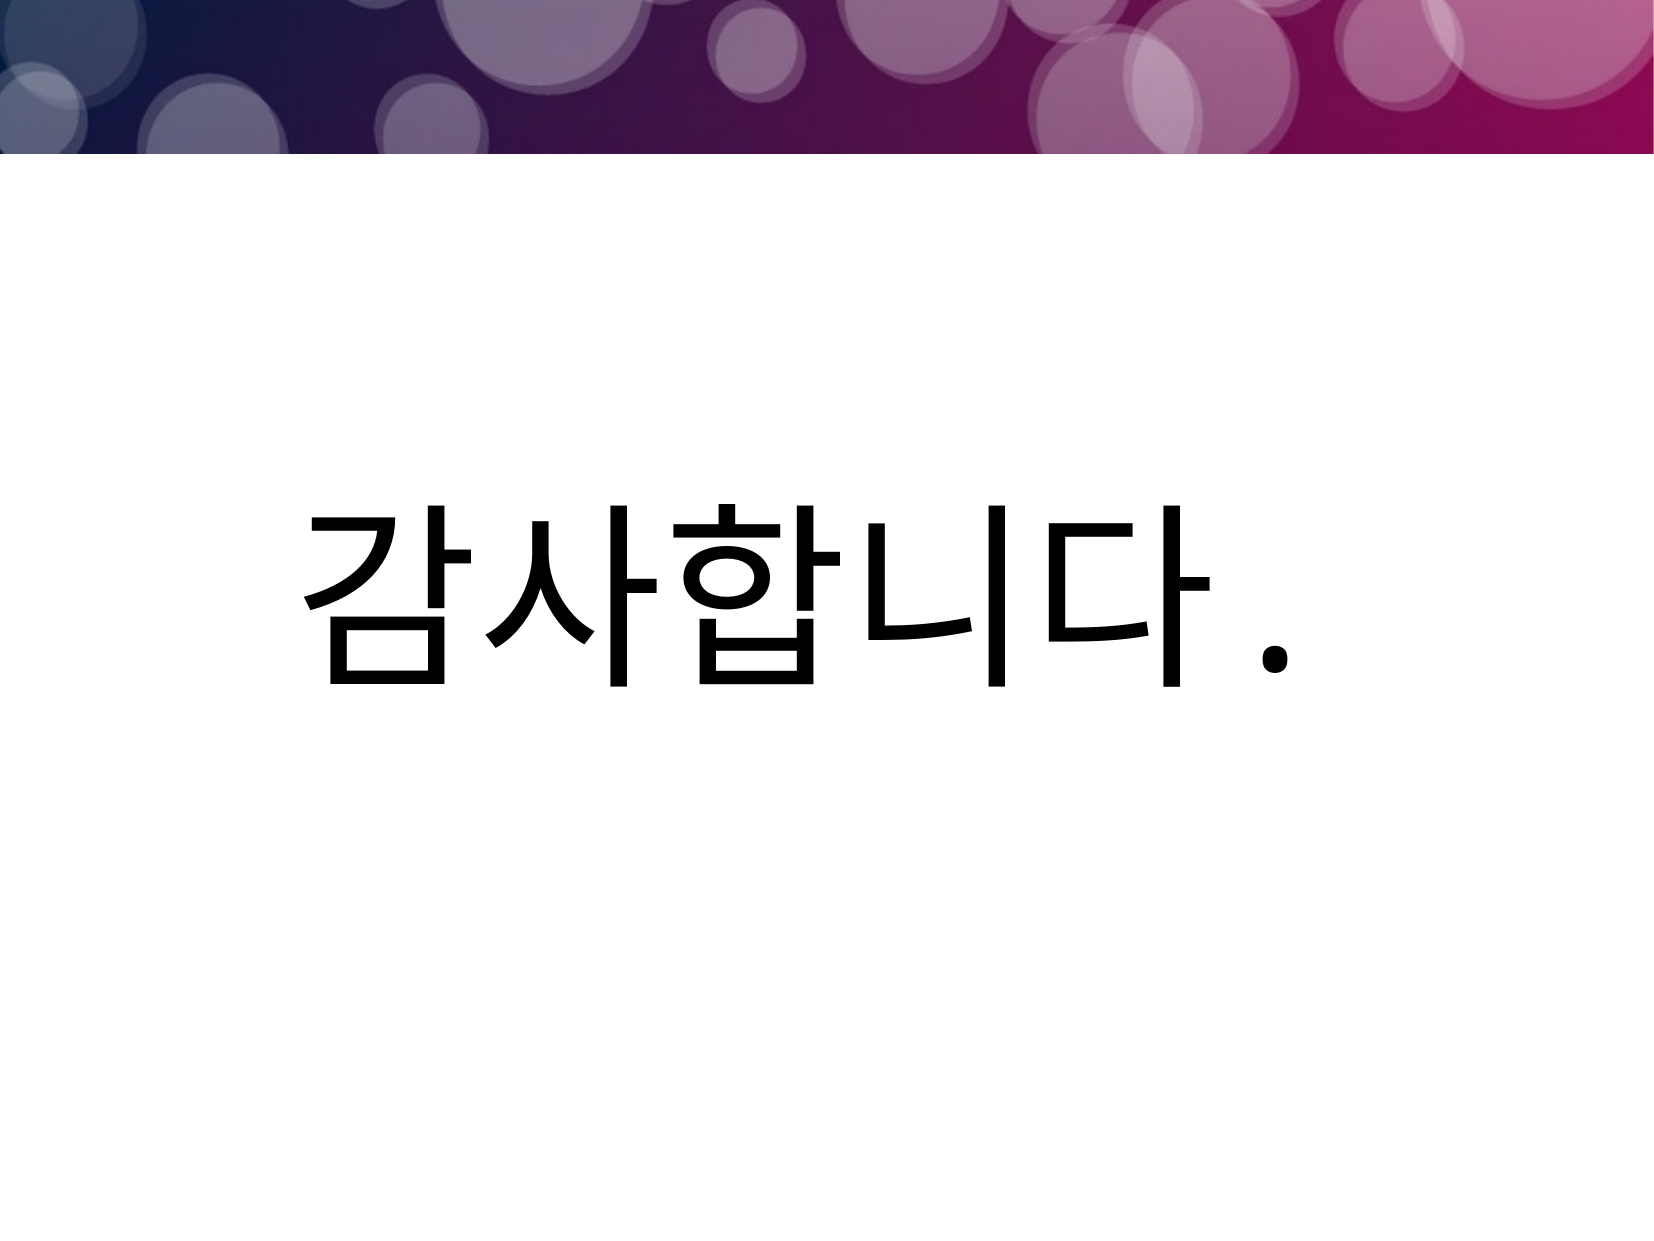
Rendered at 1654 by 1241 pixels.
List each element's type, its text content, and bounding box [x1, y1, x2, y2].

picture [0, 0, 1654, 154]
title 감사합니다. [47, 354, 1583, 815]
